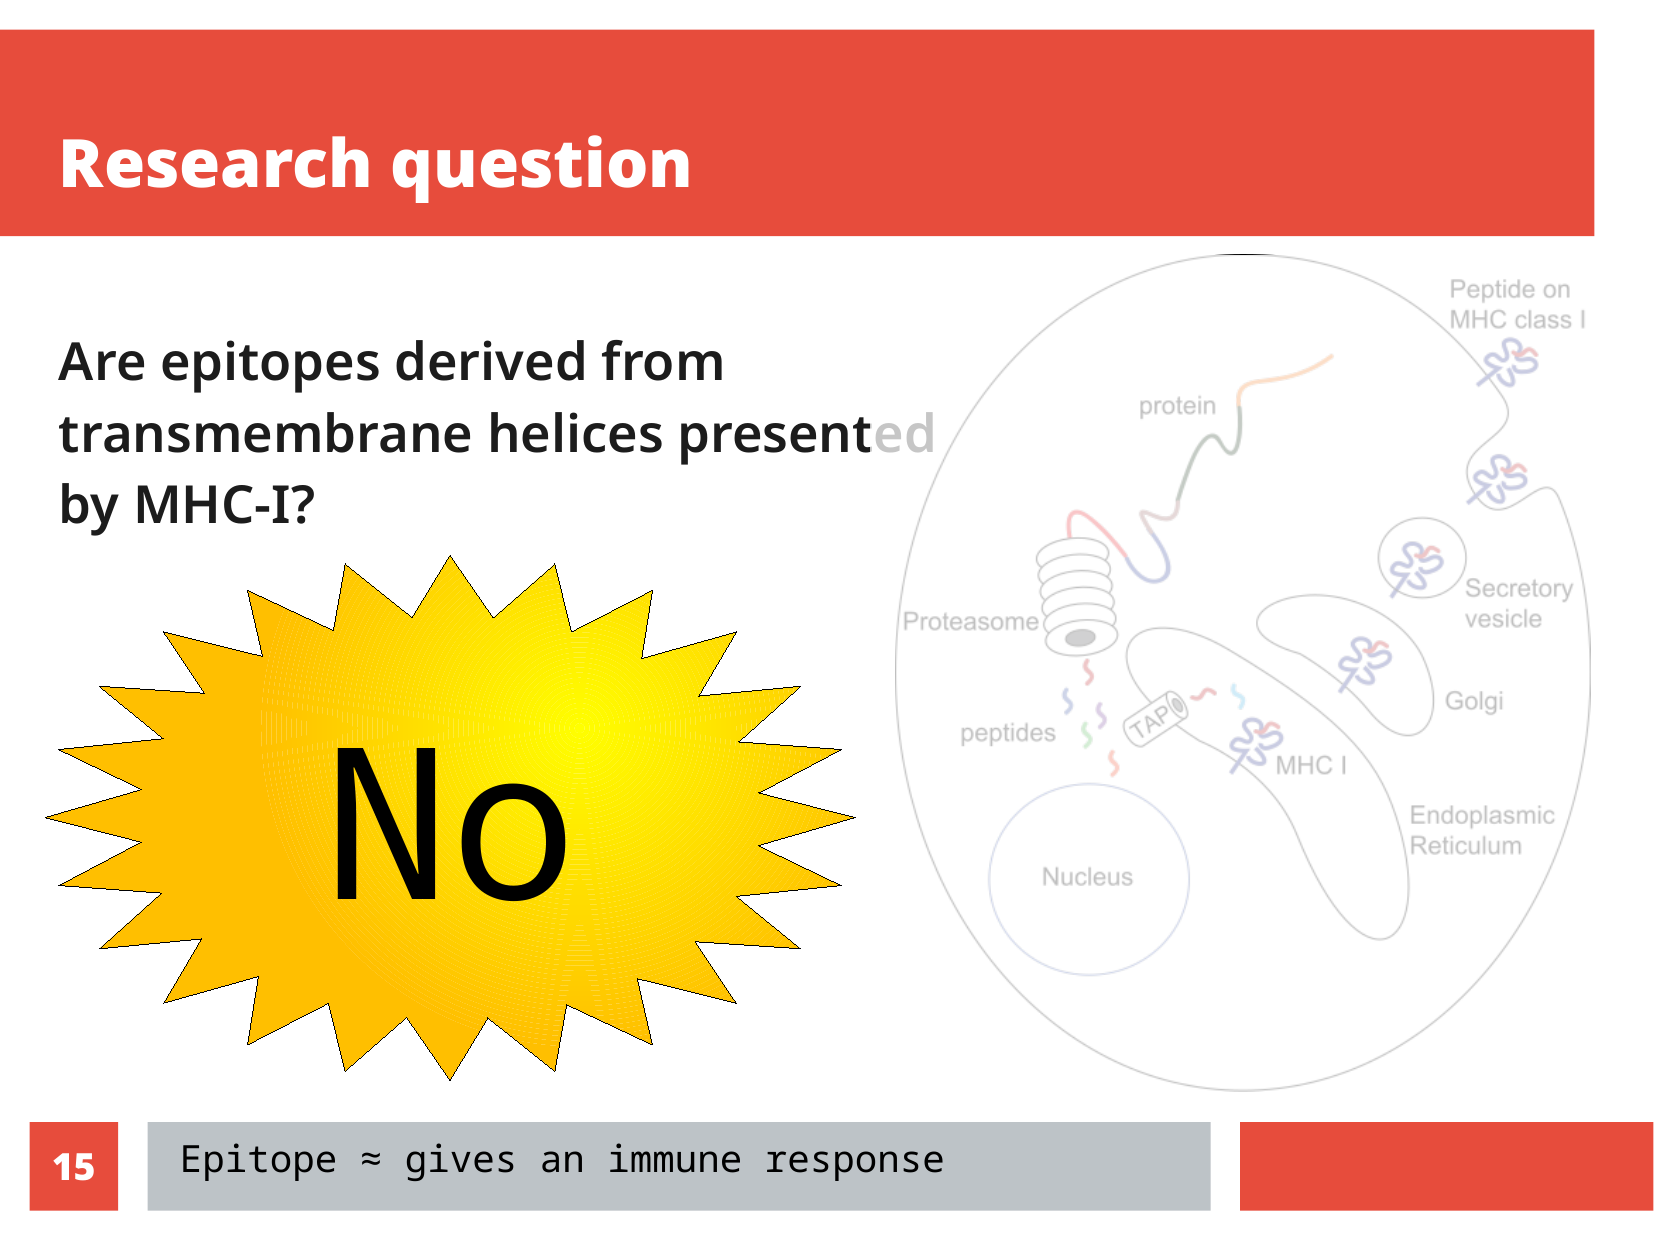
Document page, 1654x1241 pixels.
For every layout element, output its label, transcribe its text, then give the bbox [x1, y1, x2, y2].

text_box Epitope ≈ gives an immune response [165, 1125, 1201, 1178]
list Are epitopes derived from transmembrane helices presented by MHC-I? [59, 324, 870, 541]
text_box No [45, 555, 856, 1081]
title Research question [59, 59, 1595, 207]
text_box [870, 255, 1636, 1111]
